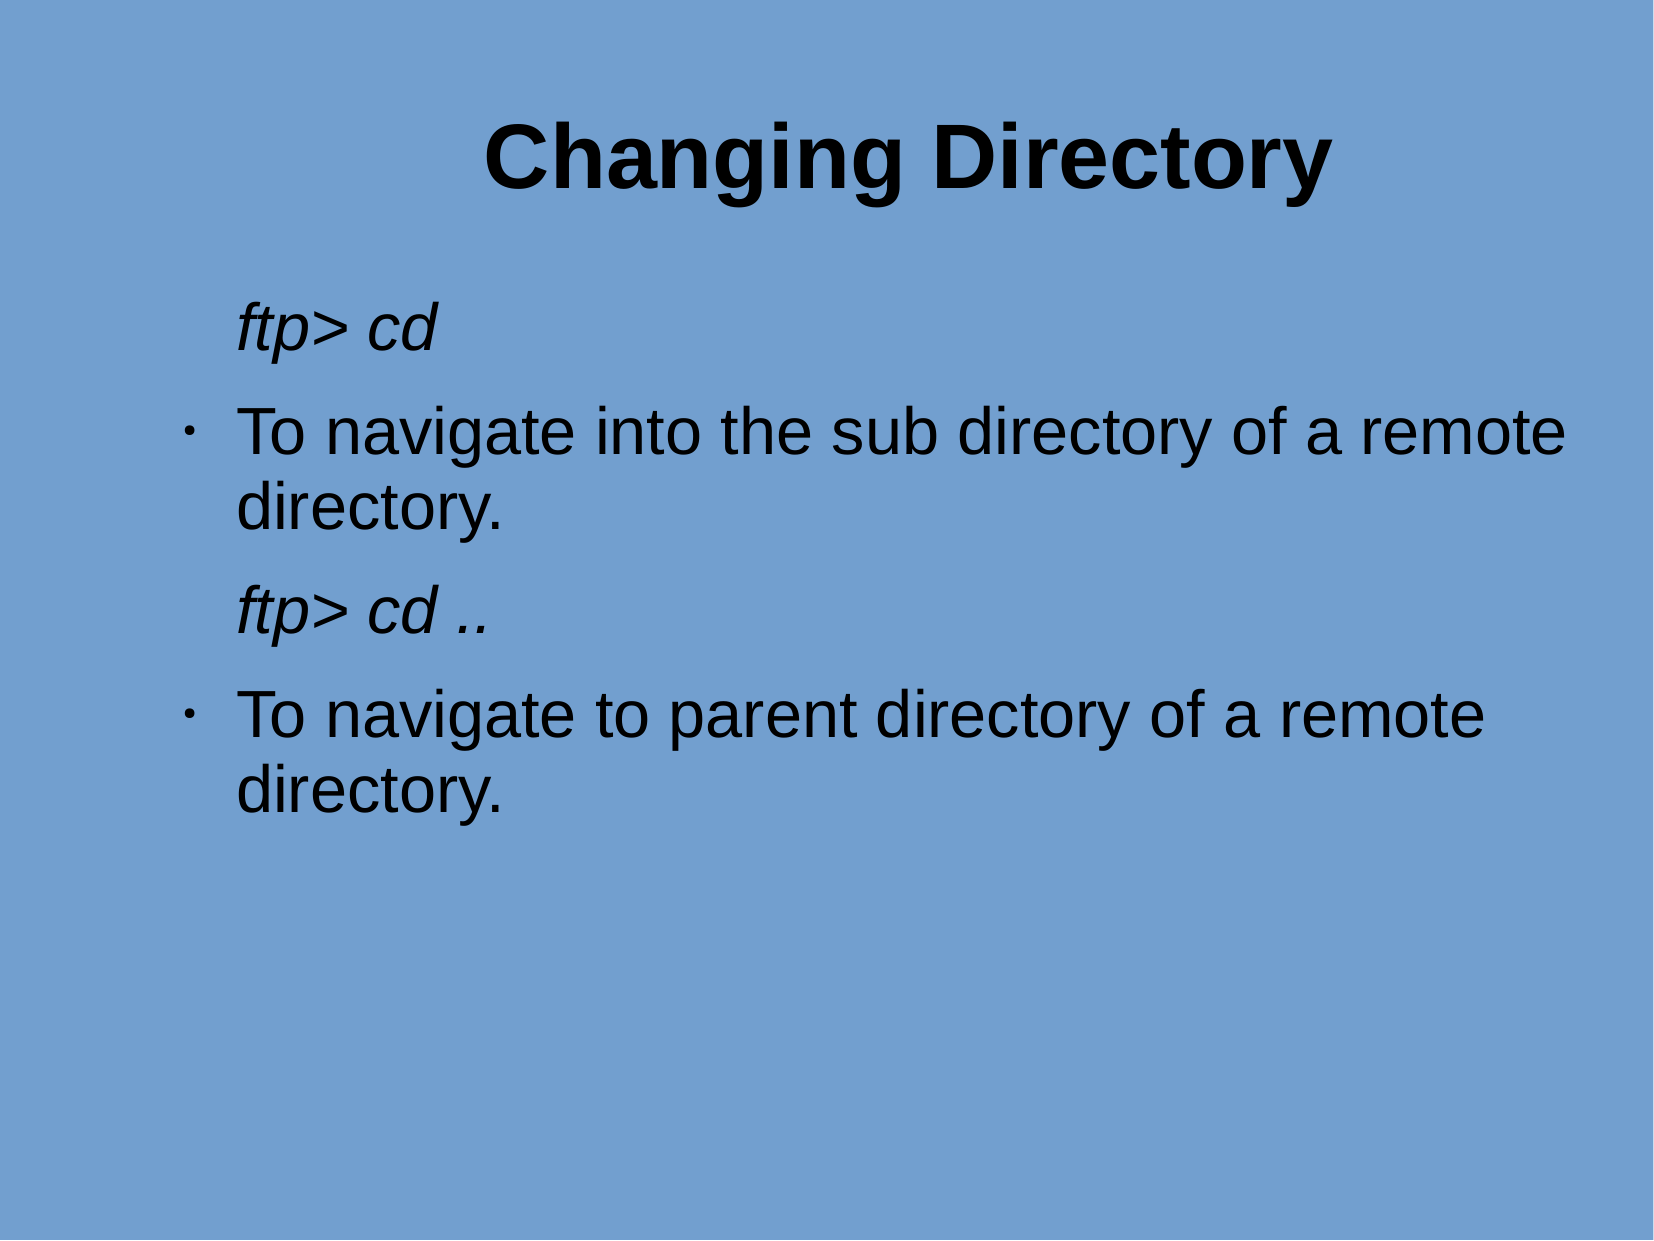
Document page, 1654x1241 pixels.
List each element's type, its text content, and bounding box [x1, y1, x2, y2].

list ftp> cd To navigate into the sub directory of a remote directory. ftp> cd .. To navigate to parent directory of a remote directory. [165, 290, 1654, 1010]
title Changing Directory [165, 52, 1654, 260]
